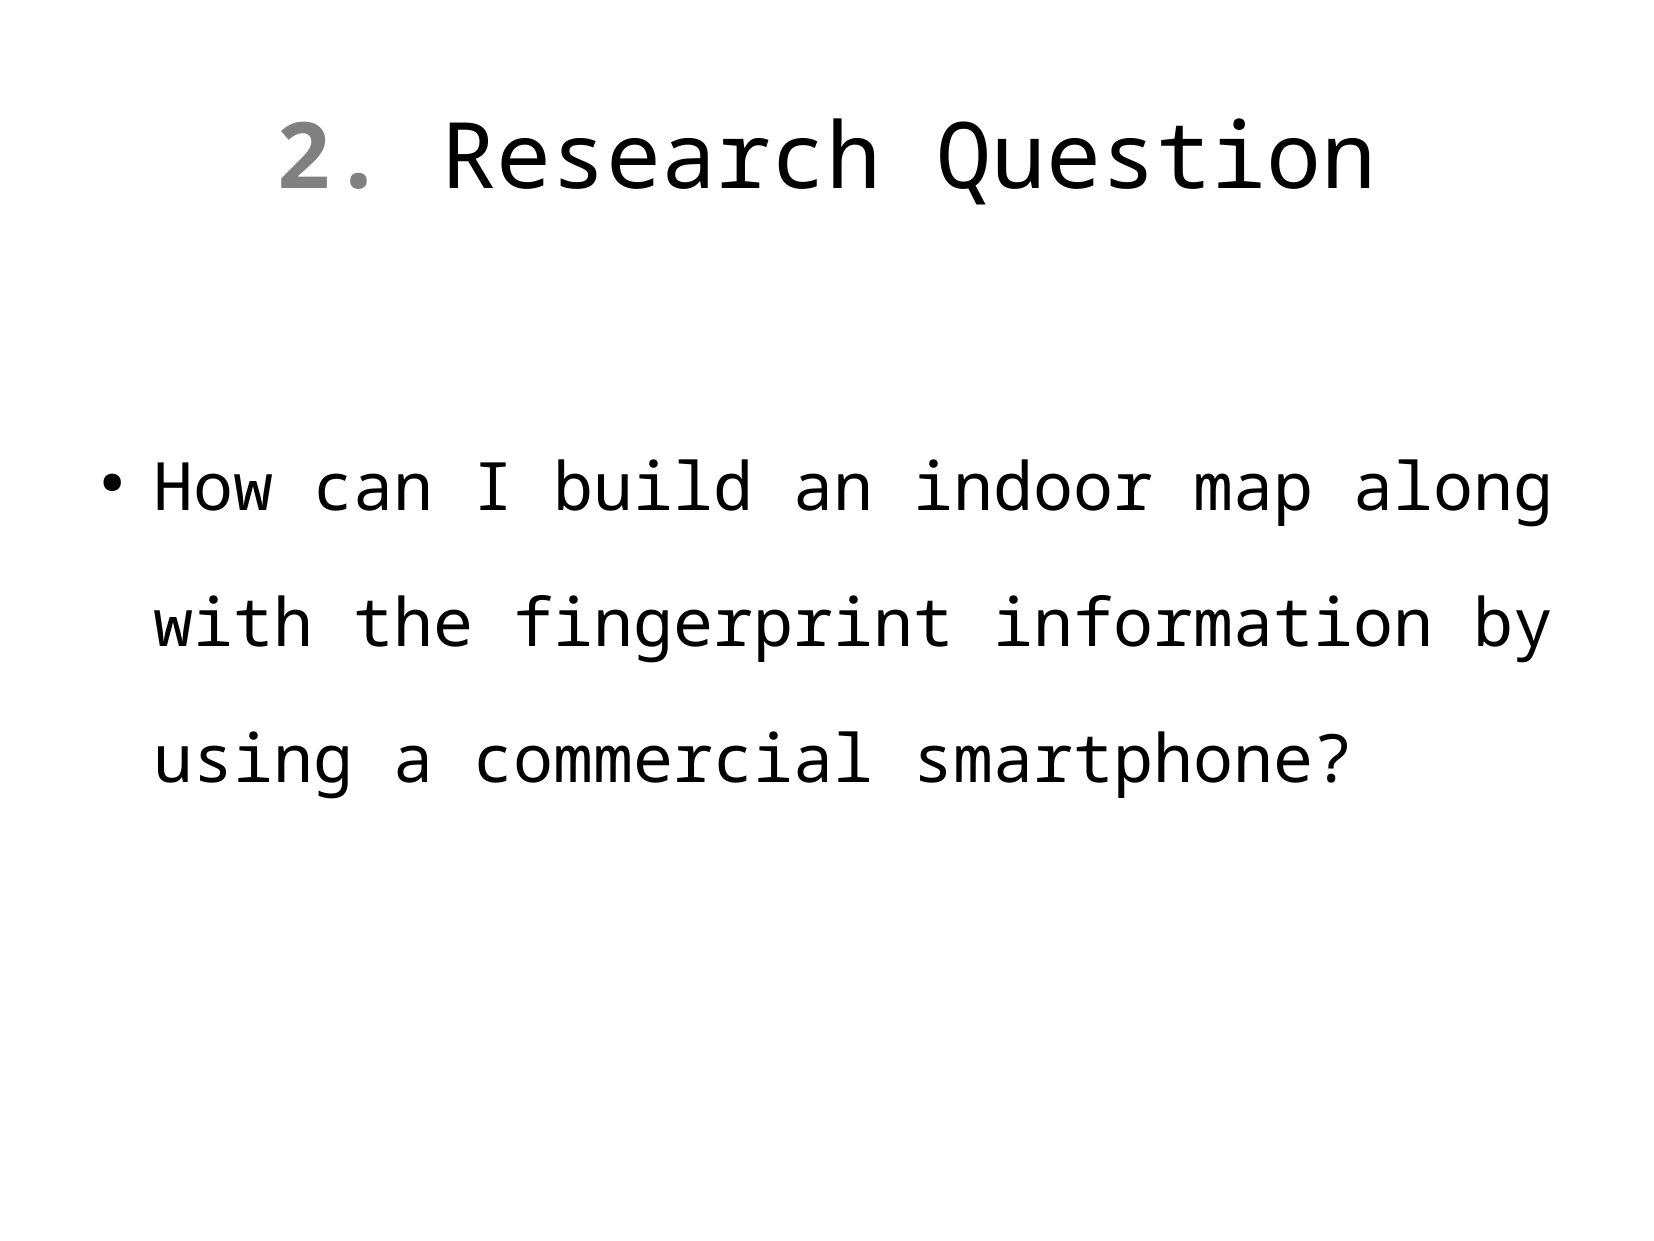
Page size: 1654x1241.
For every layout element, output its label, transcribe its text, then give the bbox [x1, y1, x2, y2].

list How can I build an indoor map along with the fingerprint information by using a commercial smartphone? [82, 290, 1571, 1010]
title 2. Research Question [82, 49, 1571, 257]
